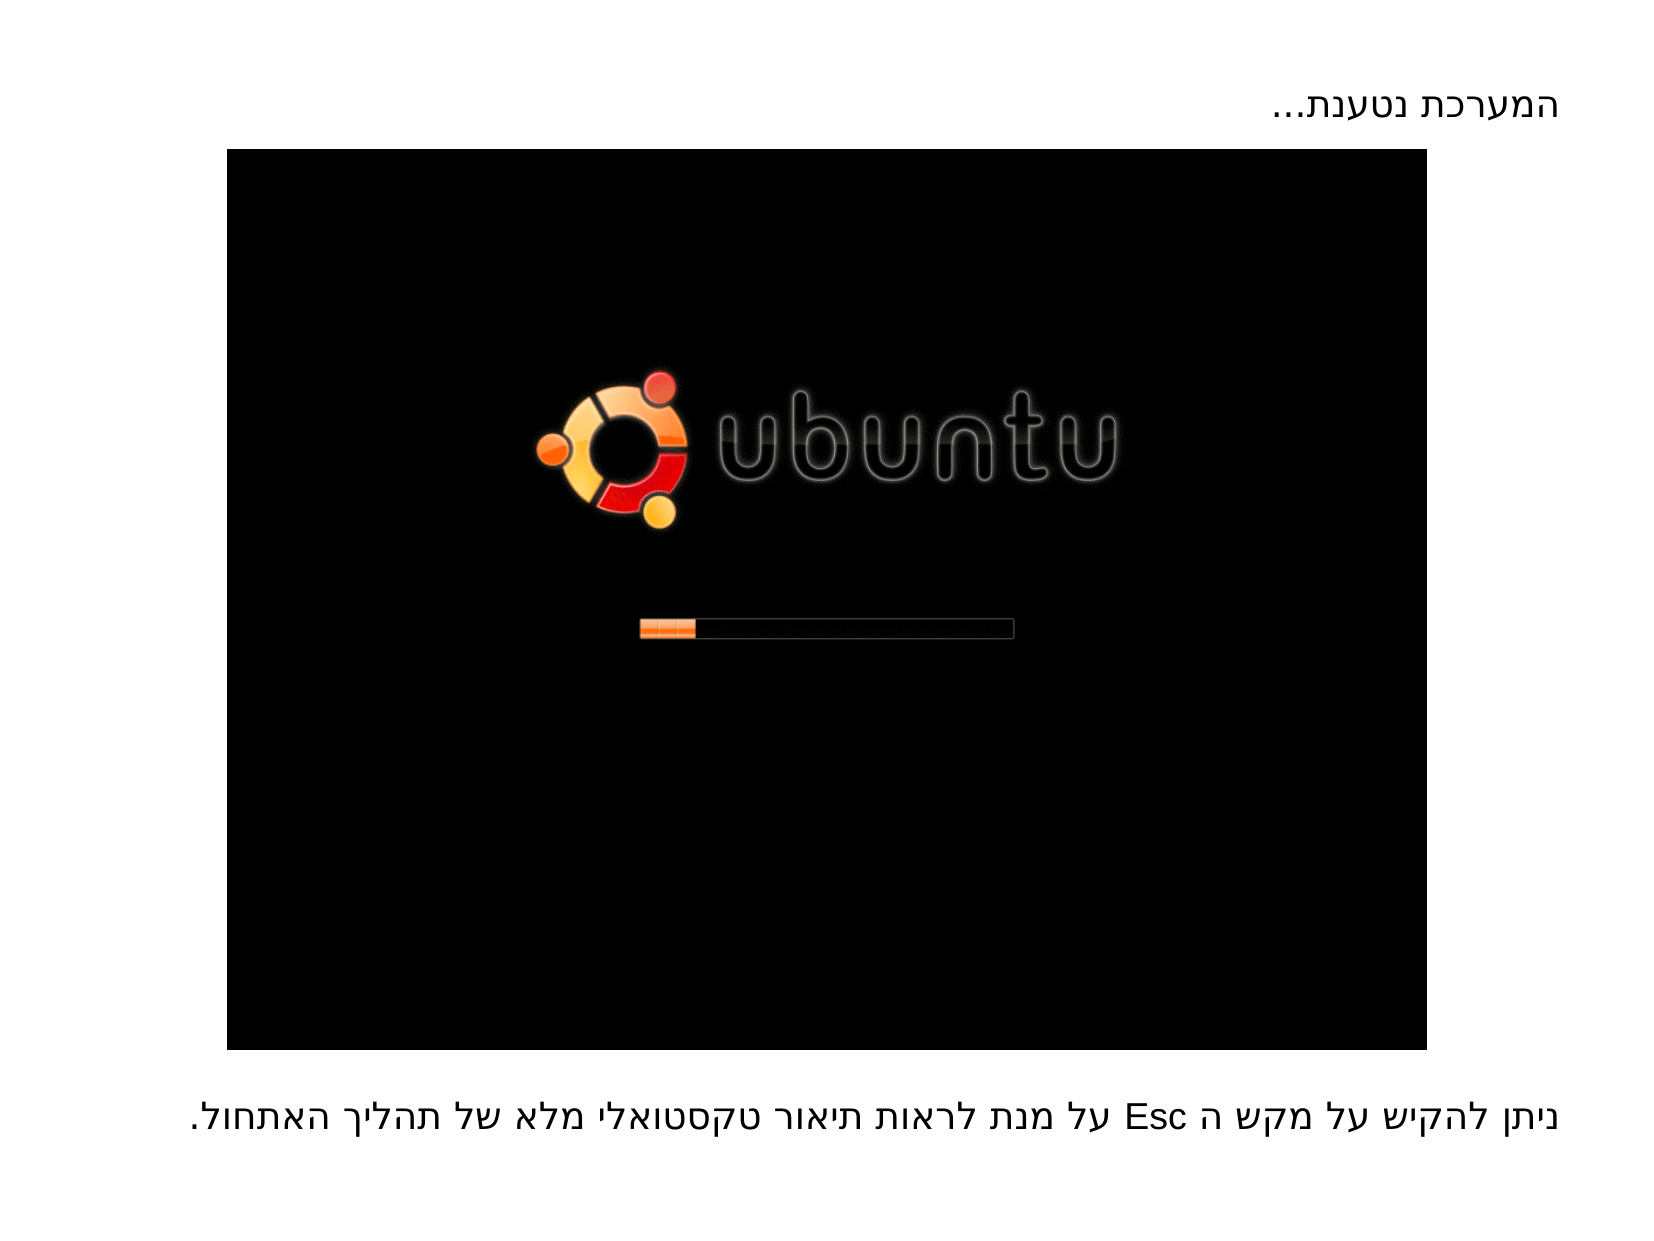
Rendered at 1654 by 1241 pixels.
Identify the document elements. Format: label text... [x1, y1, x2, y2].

text_box ניתן להקיש על מקש ה Esc על מנת לראות תיאור טקסטואלי מלא של תהליך האתחול. [75, 1087, 1576, 1148]
text_box המערכת נטענת... [225, 75, 1576, 136]
picture [227, 149, 1427, 1051]
